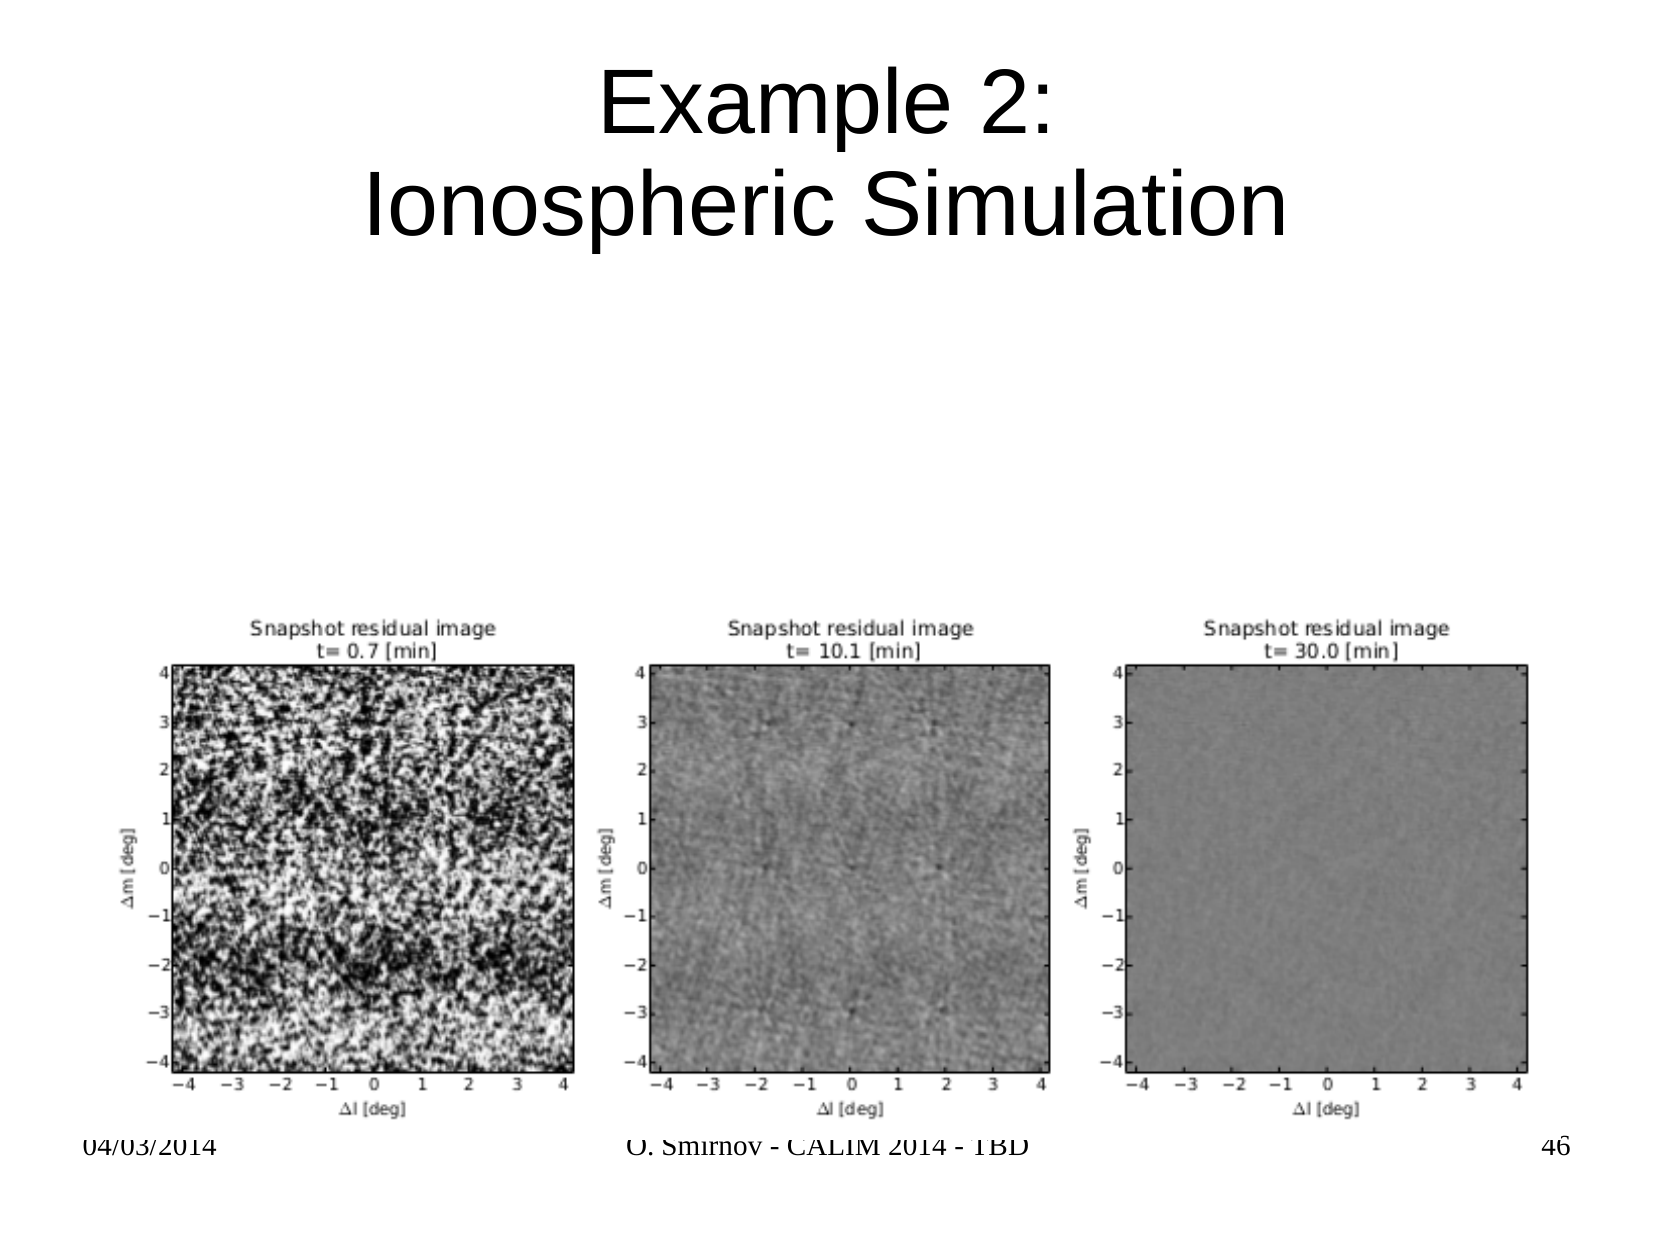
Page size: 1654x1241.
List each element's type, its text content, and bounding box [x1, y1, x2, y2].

picture [71, 599, 1561, 1141]
title Example 2: Ionospheric Simulation [82, 49, 1571, 257]
